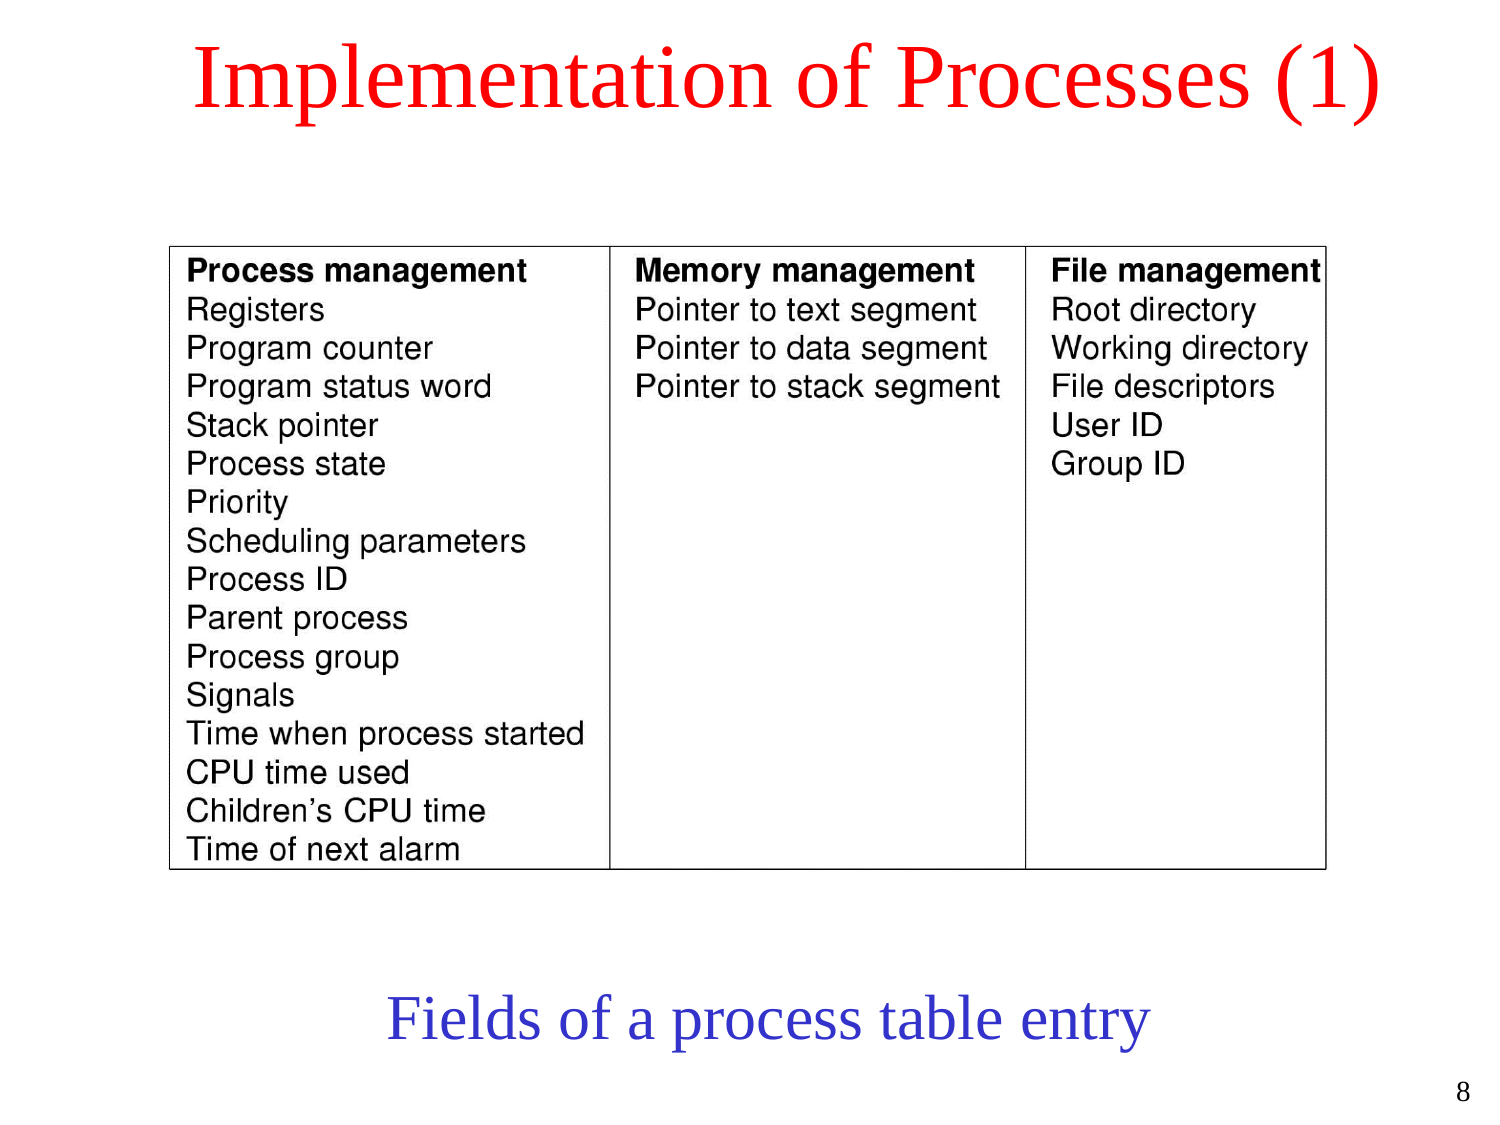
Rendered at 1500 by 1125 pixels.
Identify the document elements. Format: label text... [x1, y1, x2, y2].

picture [167, 221, 1331, 871]
text_box <number> [1404, 1064, 1486, 1125]
text_box Fields of a process table entry [131, 976, 1407, 1061]
text_box Implementation of Processes (1) [150, 0, 1426, 141]
